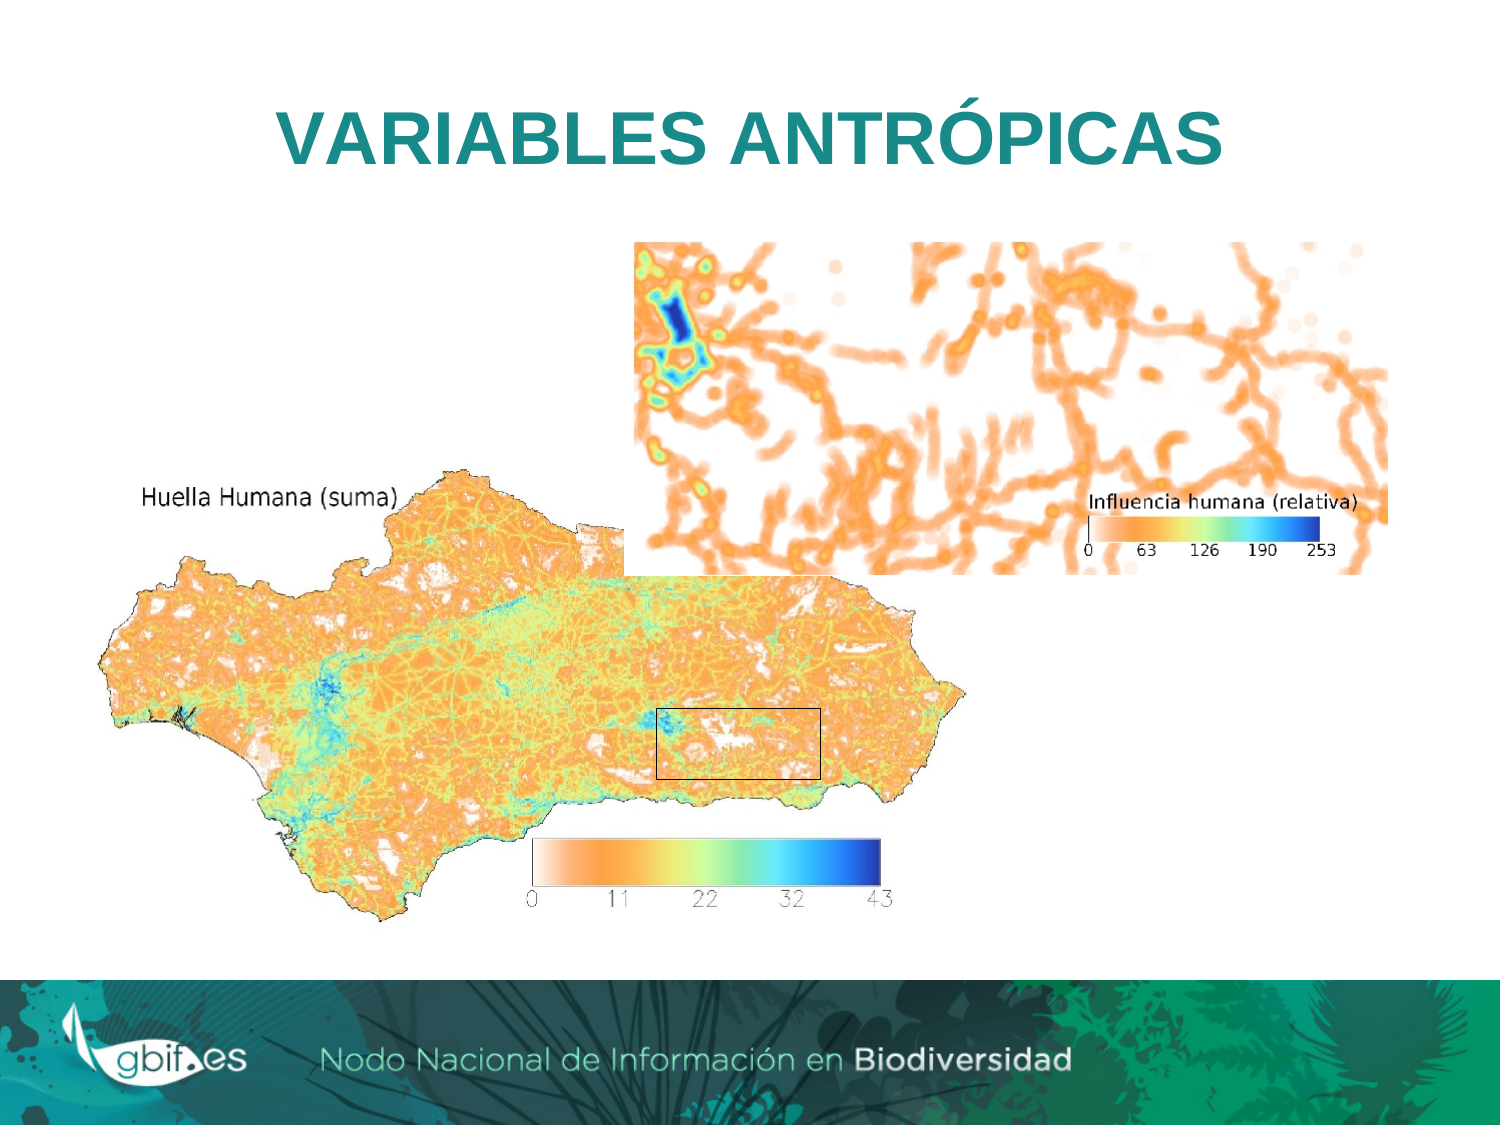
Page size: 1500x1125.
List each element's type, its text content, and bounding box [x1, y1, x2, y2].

picture [97, 241, 1398, 933]
title VARIABLES ANTRÓPICAS [112, 68, 1388, 209]
picture [0, 980, 1500, 1125]
